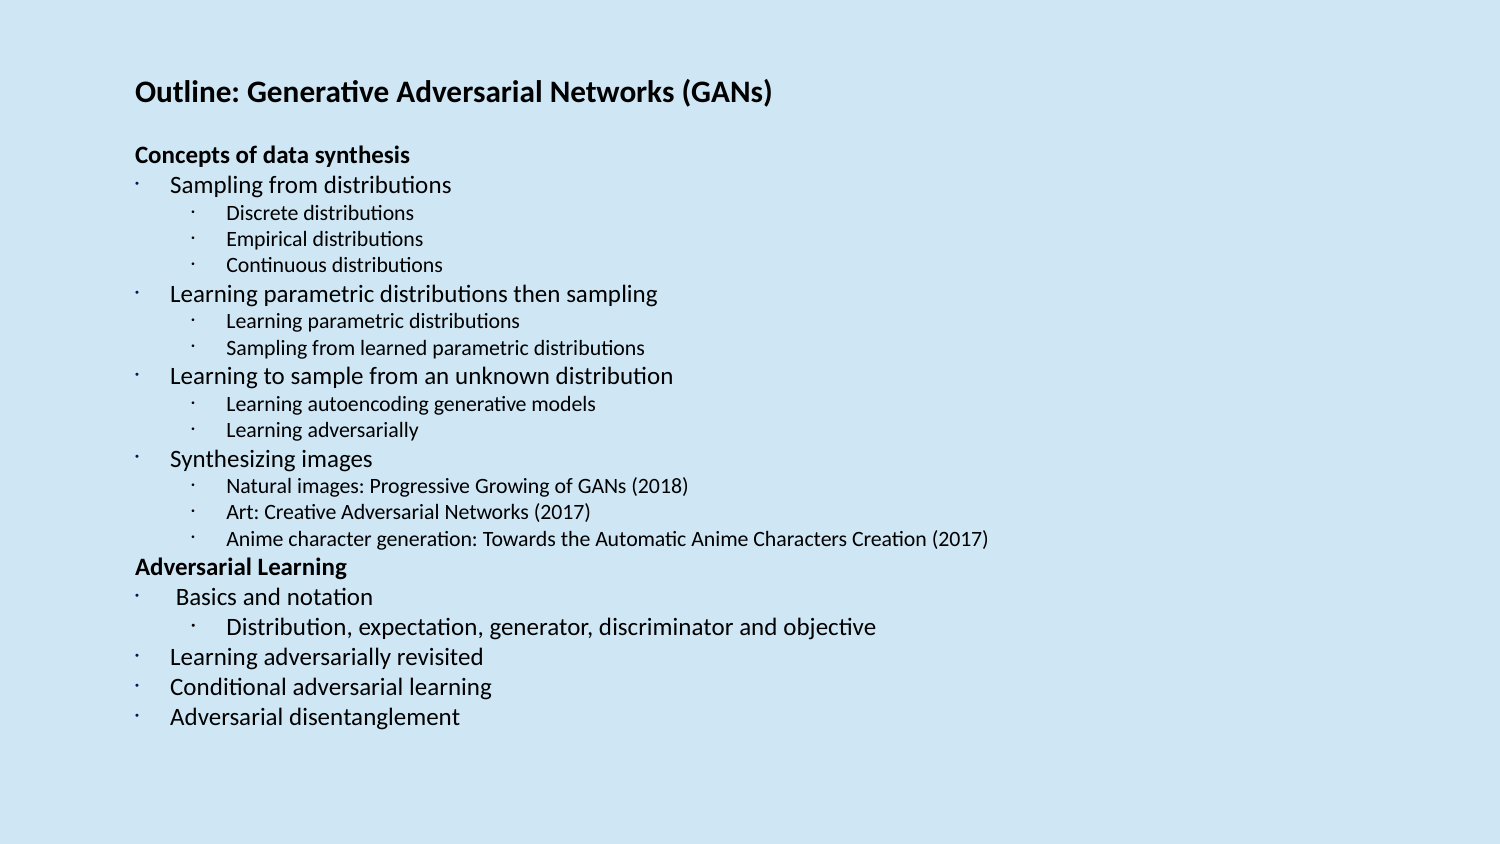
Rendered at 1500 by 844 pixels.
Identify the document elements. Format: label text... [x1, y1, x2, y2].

text_box Outline: Generative Adversarial Networks (GANs) Concepts of data synthesis Sampling from distributions Discrete distributions Empirical distributions Continuous distributions Learning parametric distributions then sampling Learning parametric distributions Sampling from learned parametric distributions Learning to sample from an unknown distribution Learning autoencoding generative models Learning adversarially Synthesizing images Natural images: Progressive Growing of GANs (2018) Art: Creative Adversarial Networks (2017) Anime character generation: Towards the Automatic Anime Characters Creation (2017) Adversarial Learning Basics and notation Distribution, expectation, generator, discriminator and objective Learning adversarially revisited Conditional adversarial learning Adversarial disentanglement [120, 63, 1364, 738]
